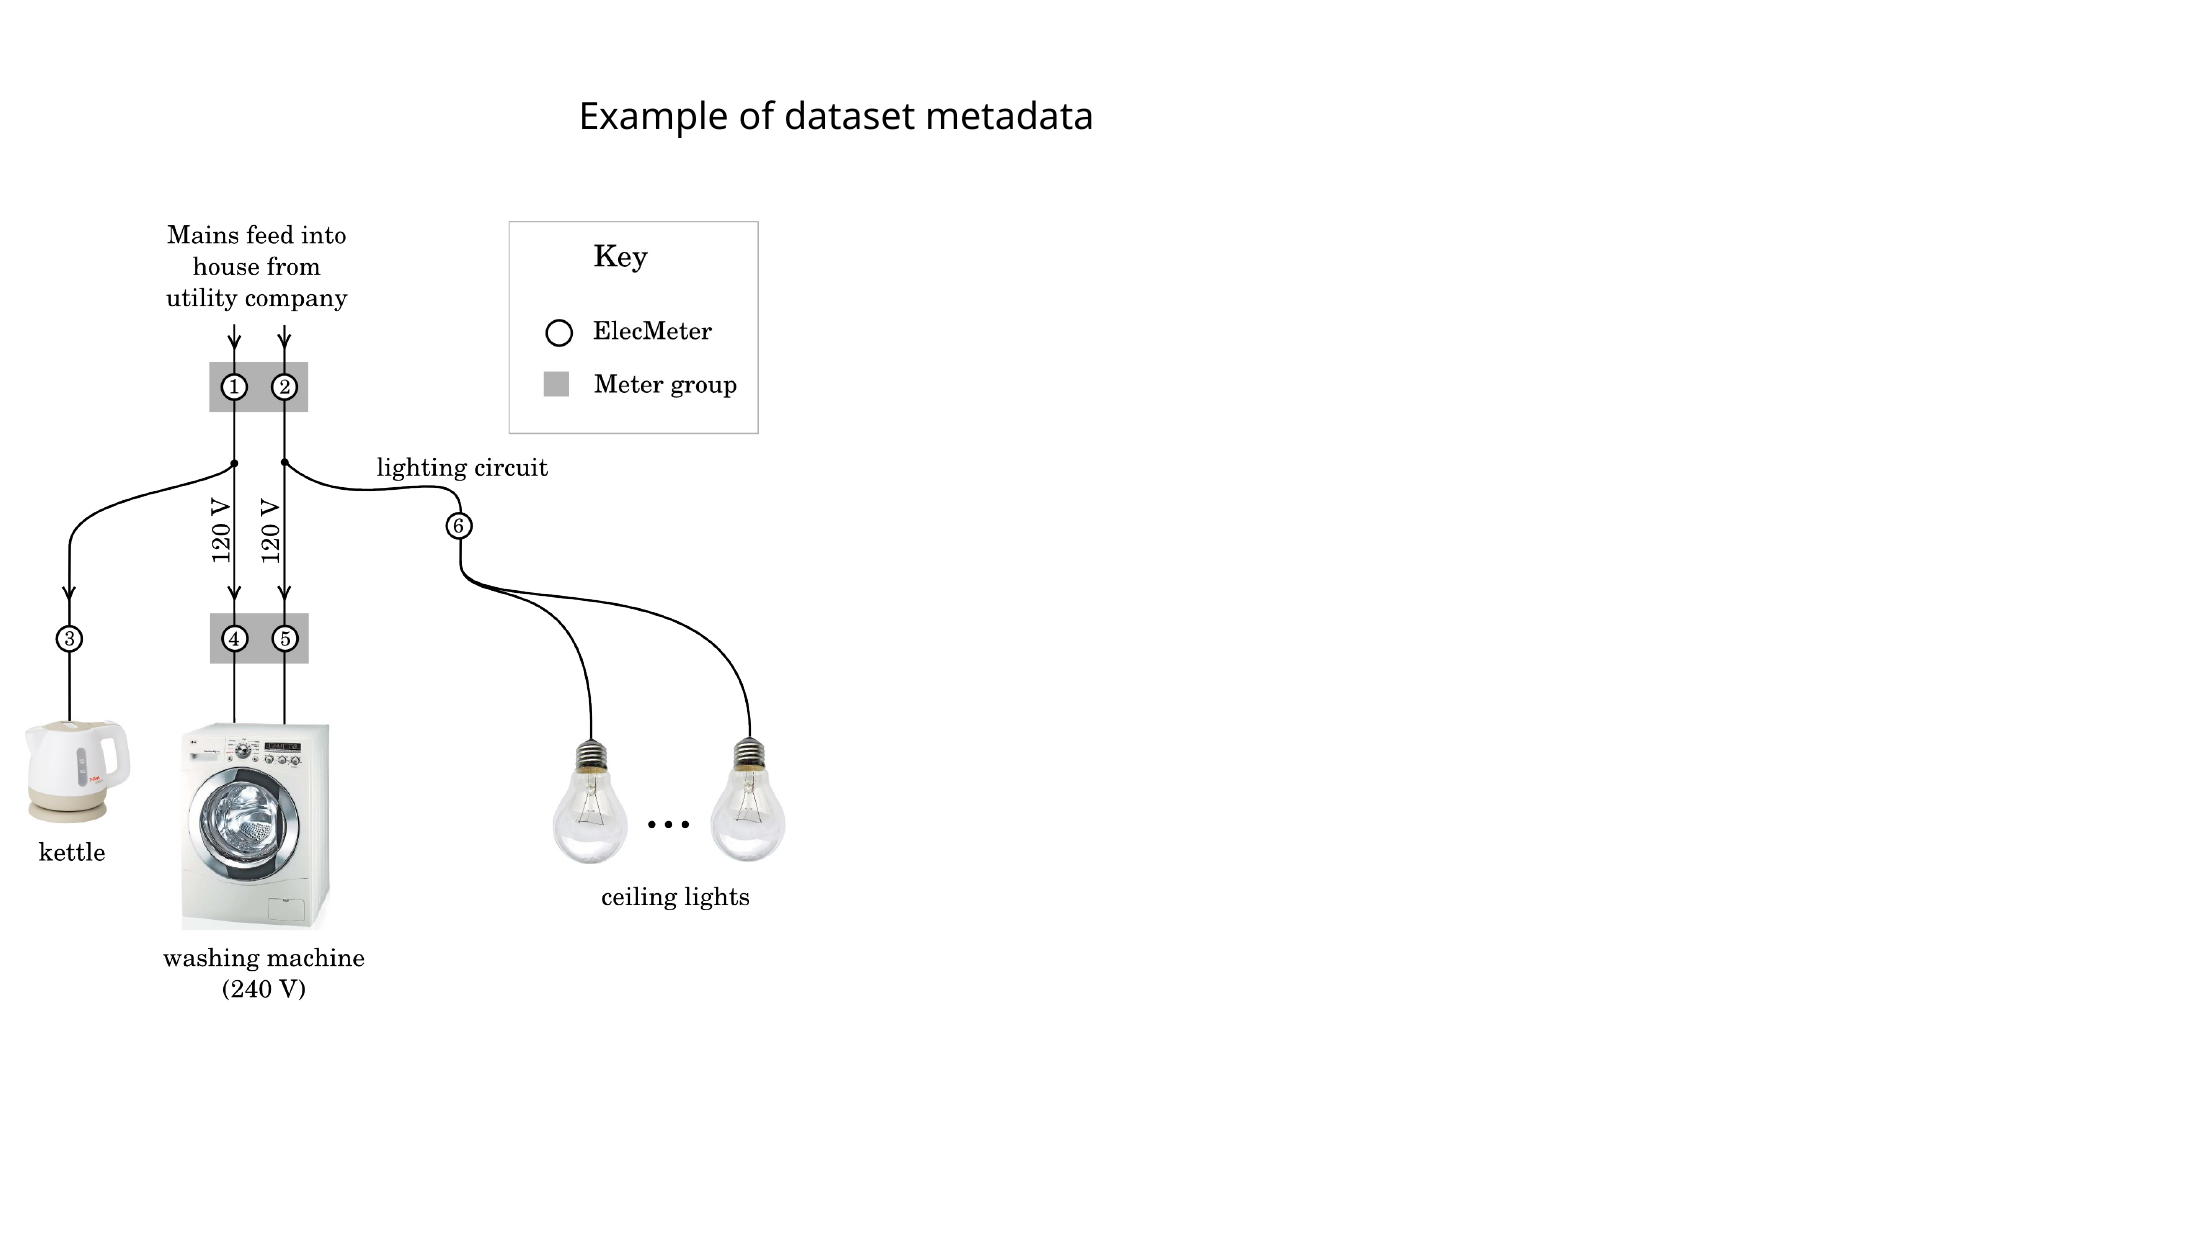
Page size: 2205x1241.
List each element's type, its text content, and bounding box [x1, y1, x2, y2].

text_box Example of dataset metadata [563, 81, 1103, 146]
picture [20, 220, 1636, 1022]
